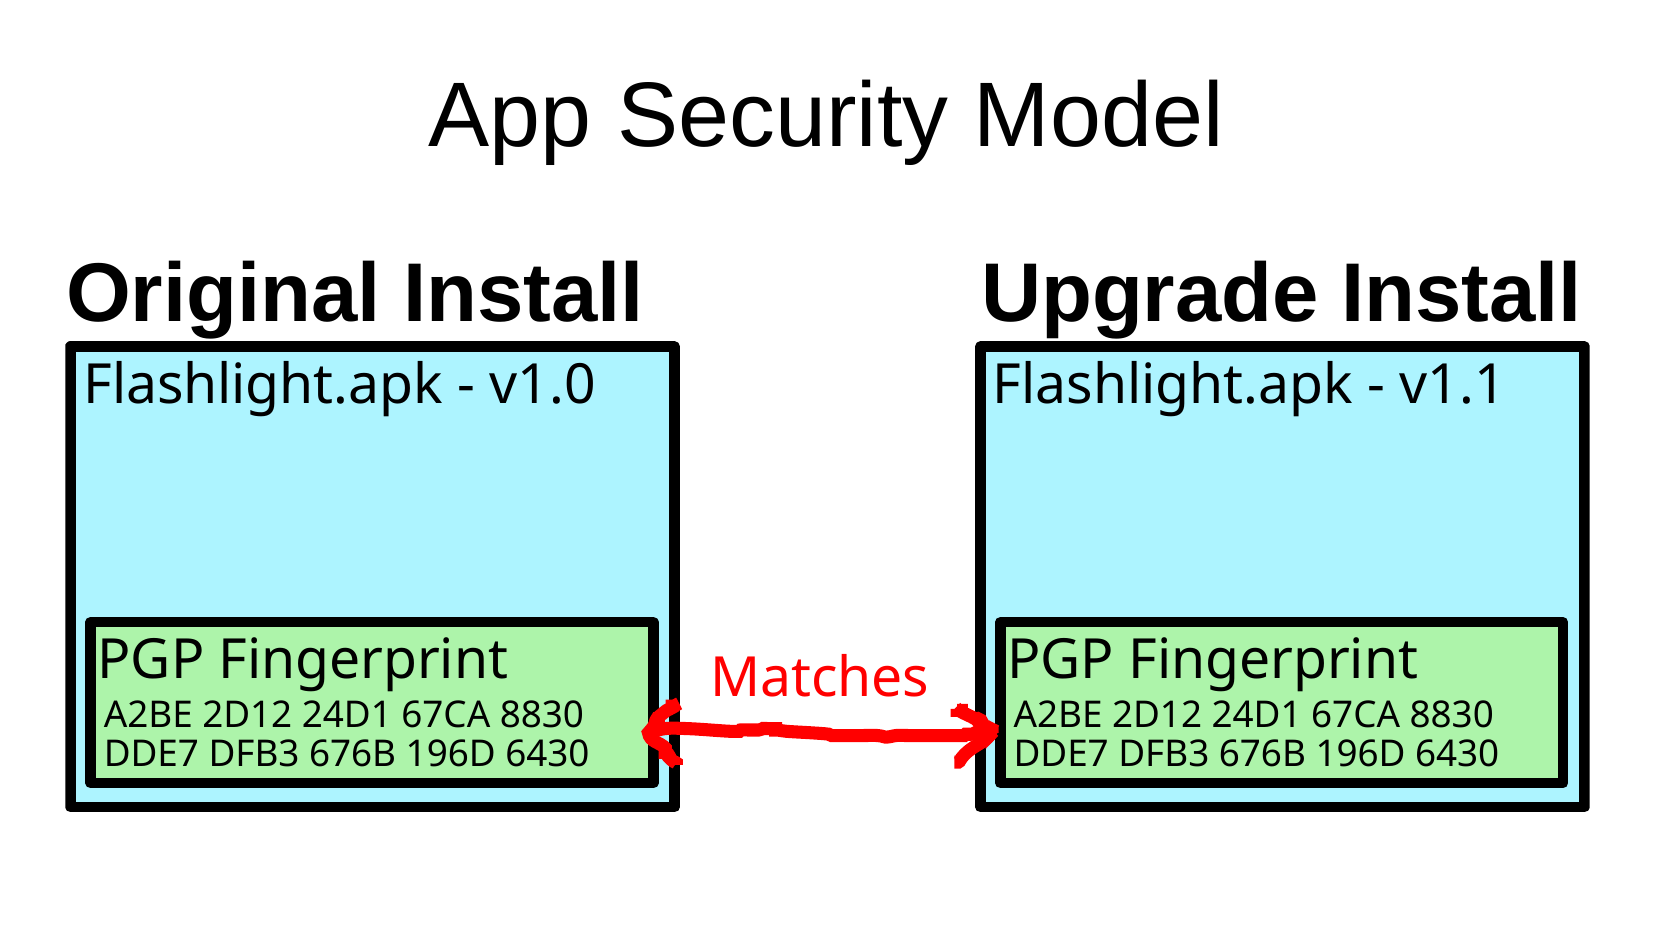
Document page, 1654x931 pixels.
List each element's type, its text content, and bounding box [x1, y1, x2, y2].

text_box Original Install [51, 238, 660, 332]
text_box Upgrade Install [966, 238, 1598, 332]
title App Security Model [82, 37, 1571, 193]
picture [65, 341, 1590, 813]
